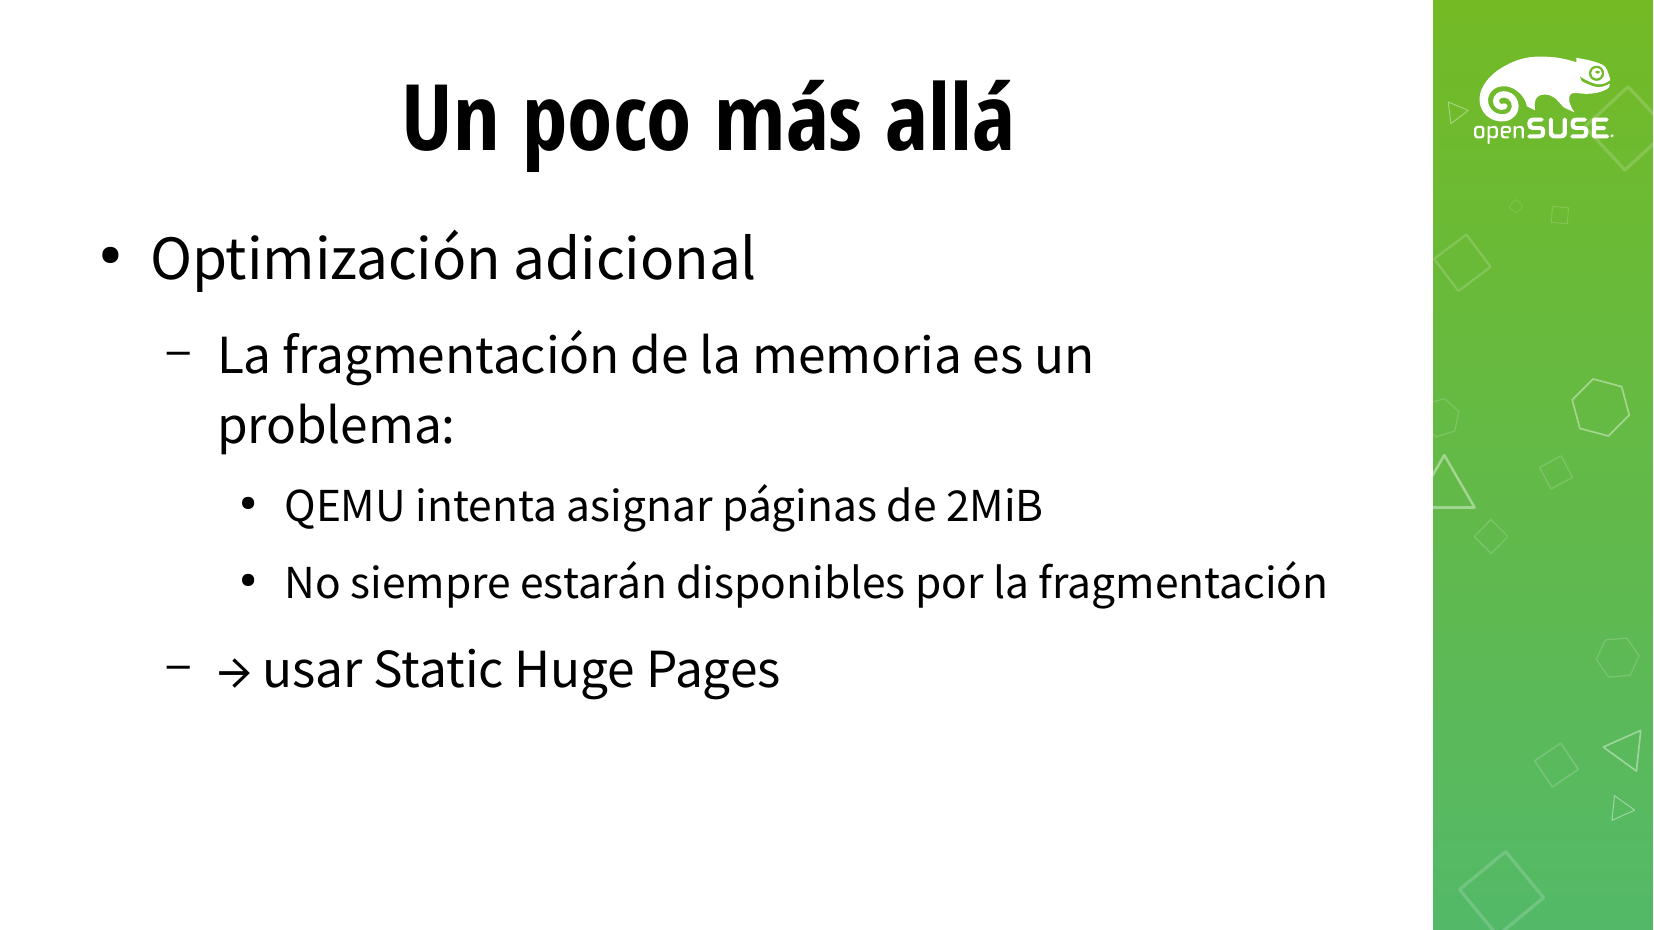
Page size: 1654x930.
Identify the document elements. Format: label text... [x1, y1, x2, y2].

title Un poco más allá [82, 37, 1336, 193]
list Optimización adicional La fragmentación de la memoria es un problema: QEMU intenta asignar páginas de 2MiB No siempre estarán disponibles por la fragmentación → usar Static Huge Pages [82, 217, 1336, 757]
